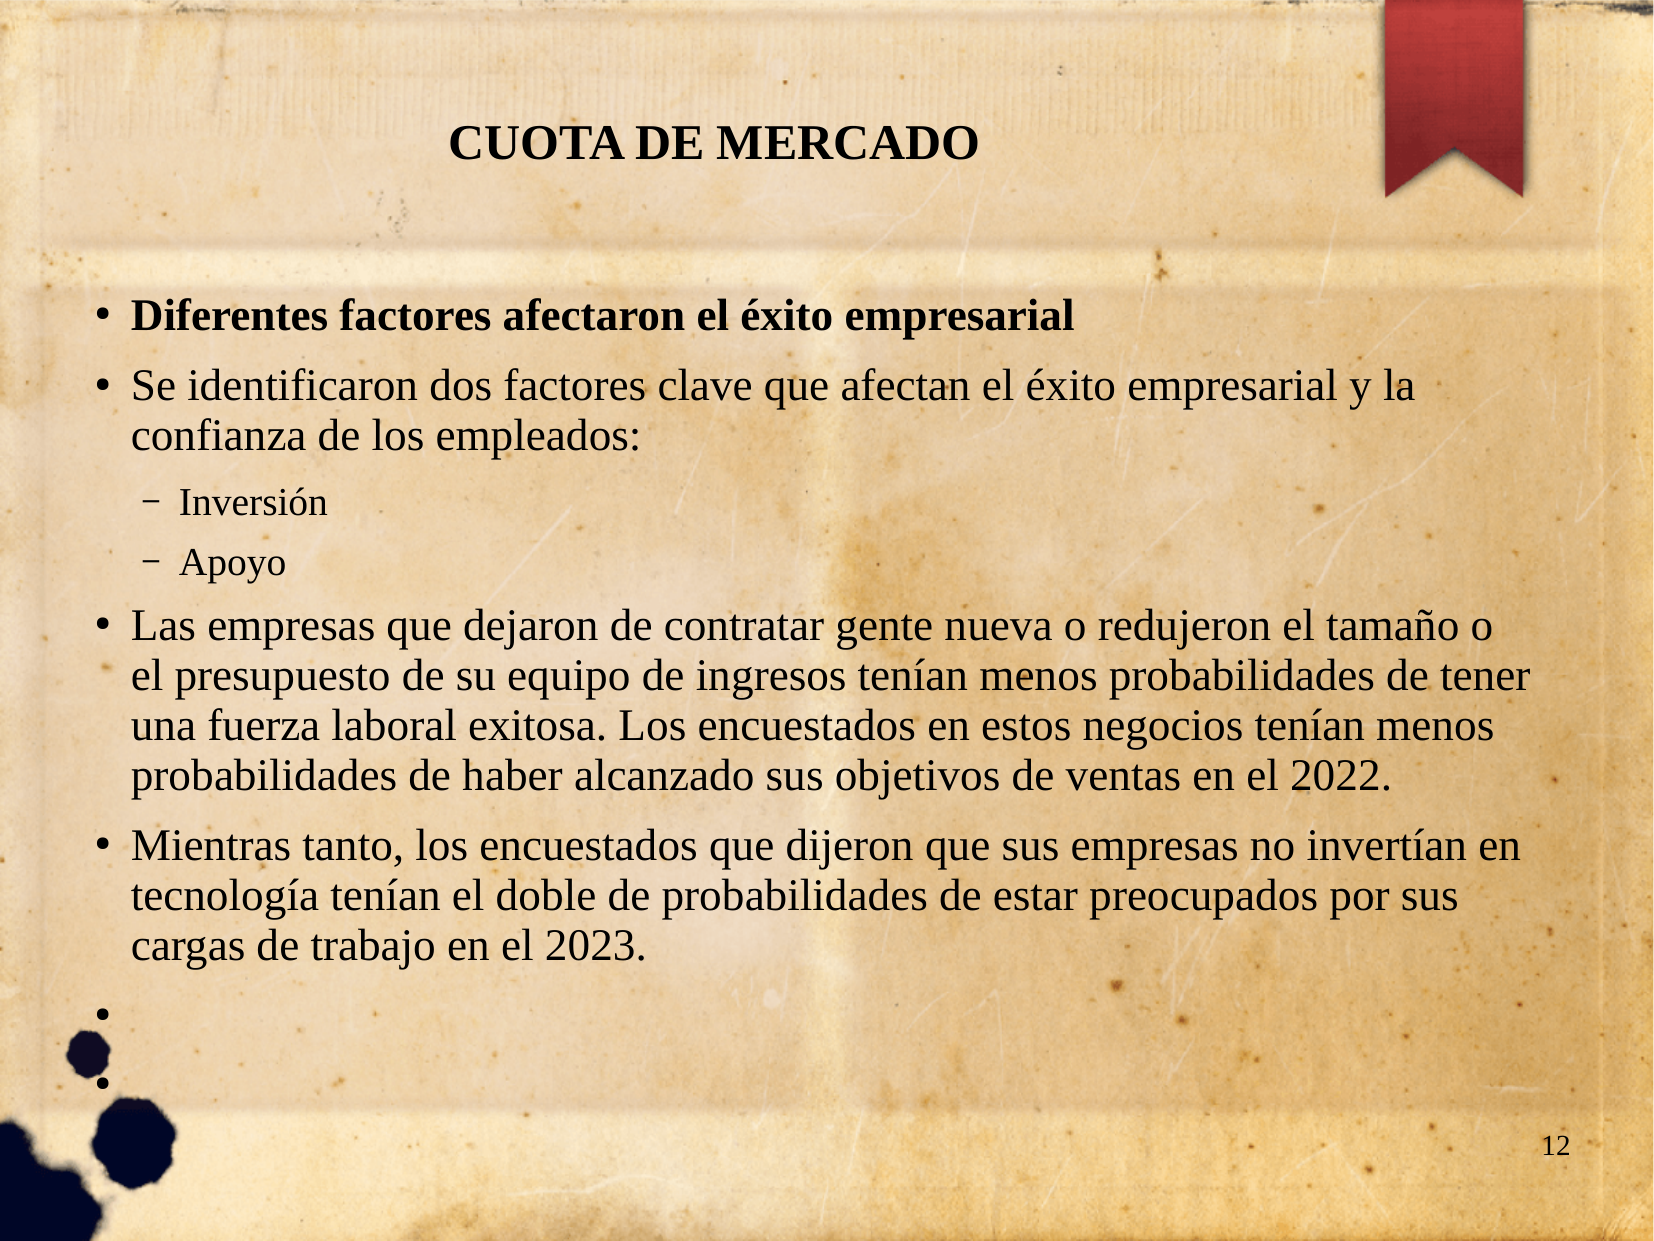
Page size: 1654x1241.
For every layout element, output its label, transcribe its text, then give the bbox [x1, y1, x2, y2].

list Diferentes factores afectaron el éxito empresarial Se identificaron dos factores clave que afectan el éxito empresarial y la confianza de los empleados: Inversión Apoyo Las empresas que dejaron de contratar gente nueva o redujeron el tamaño o el presupuesto de su equipo de ingresos tenían menos probabilidades de tener una fuerza laboral exitosa. Los encuestados en estos negocios tenían menos probabilidades de haber alcanzado sus objetivos de ventas en el 2022. Mientras tanto, los encuestados que dijeron que sus empresas no invertían en tecnología tenían el doble de probabilidades de estar preocupados por sus cargas de trabajo en el 2023. [82, 290, 1538, 1010]
title CUOTA DE MERCADO [82, 49, 1347, 237]
picture [0, 0, 1654, 1241]
